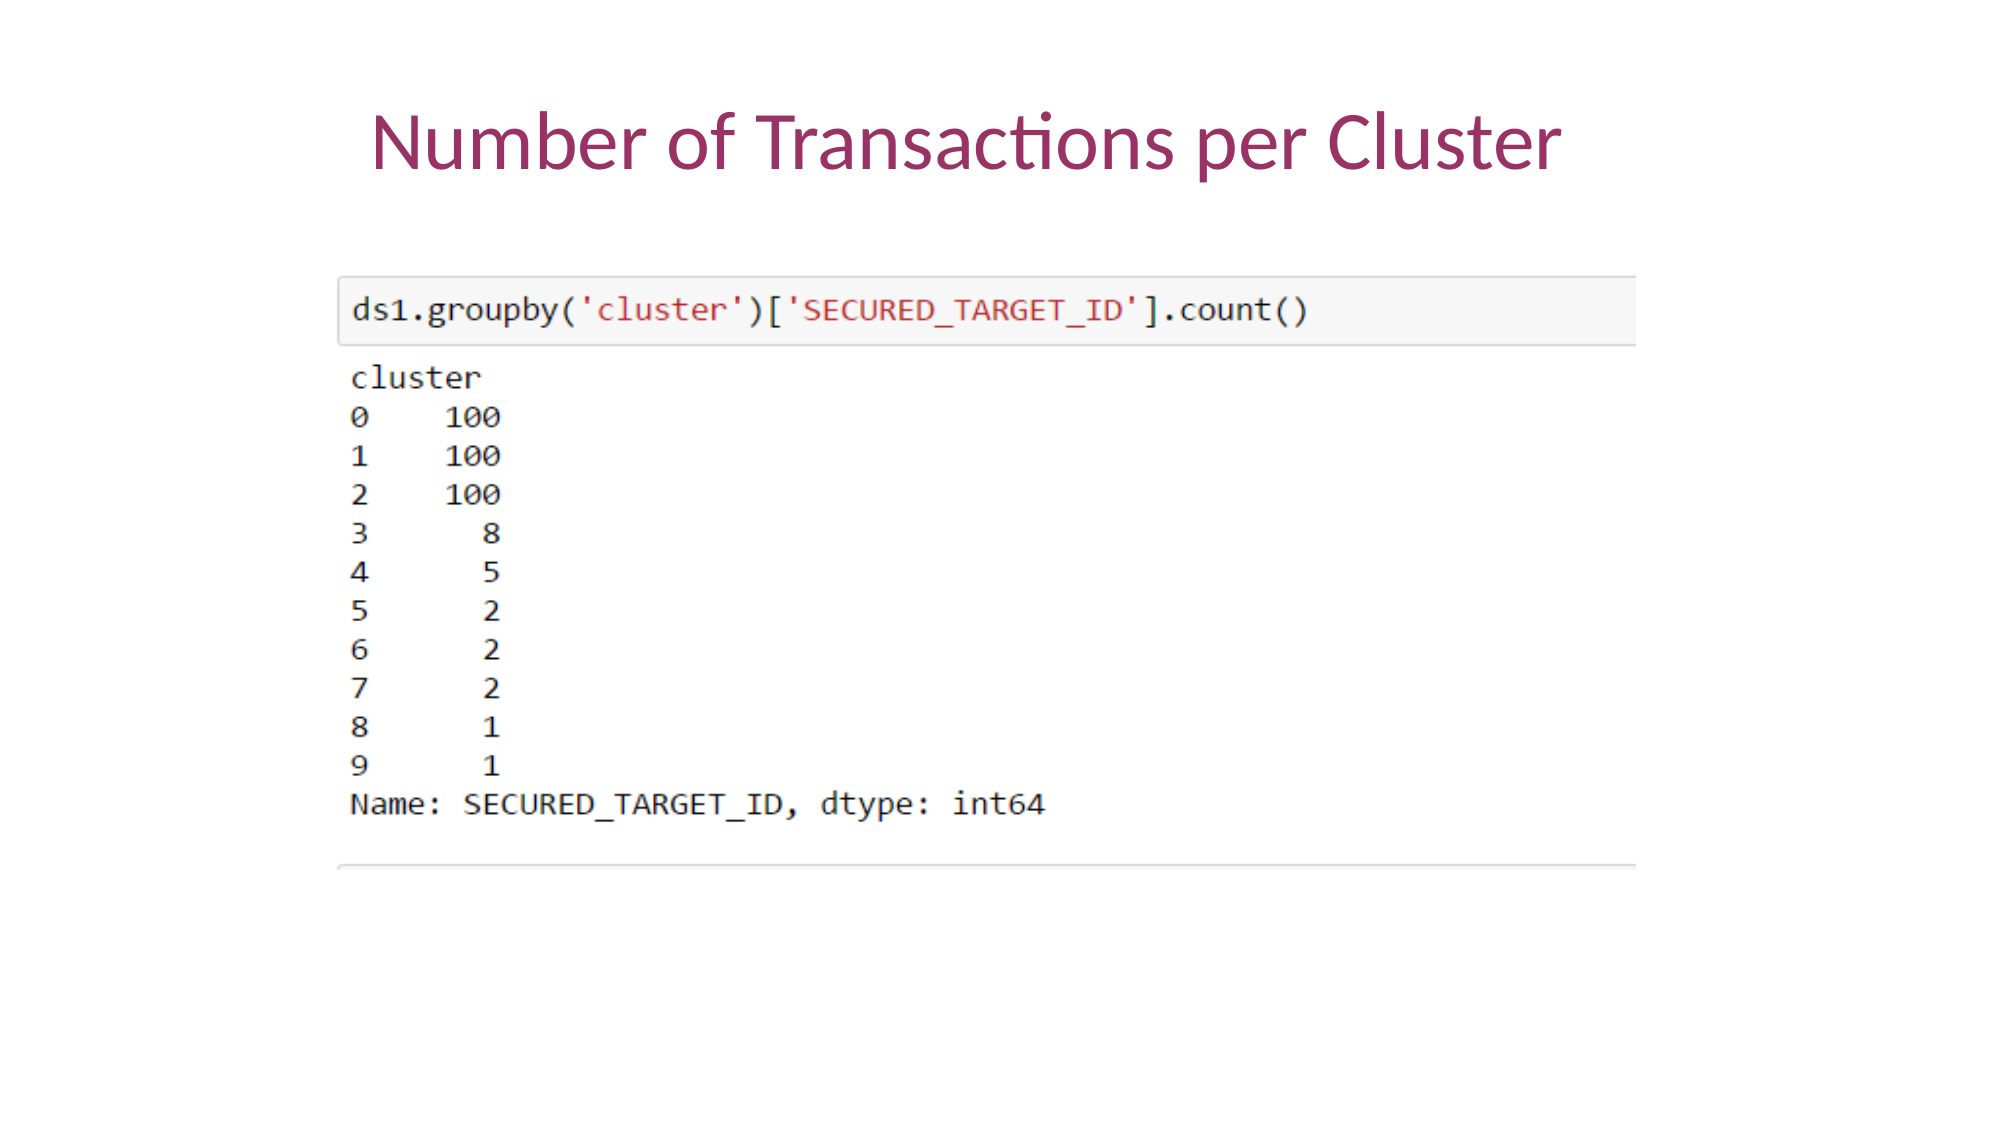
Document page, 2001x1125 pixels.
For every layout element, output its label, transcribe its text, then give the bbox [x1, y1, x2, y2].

title Number of Transactions per Cluster [105, 90, 1831, 240]
picture [328, 269, 1636, 871]
